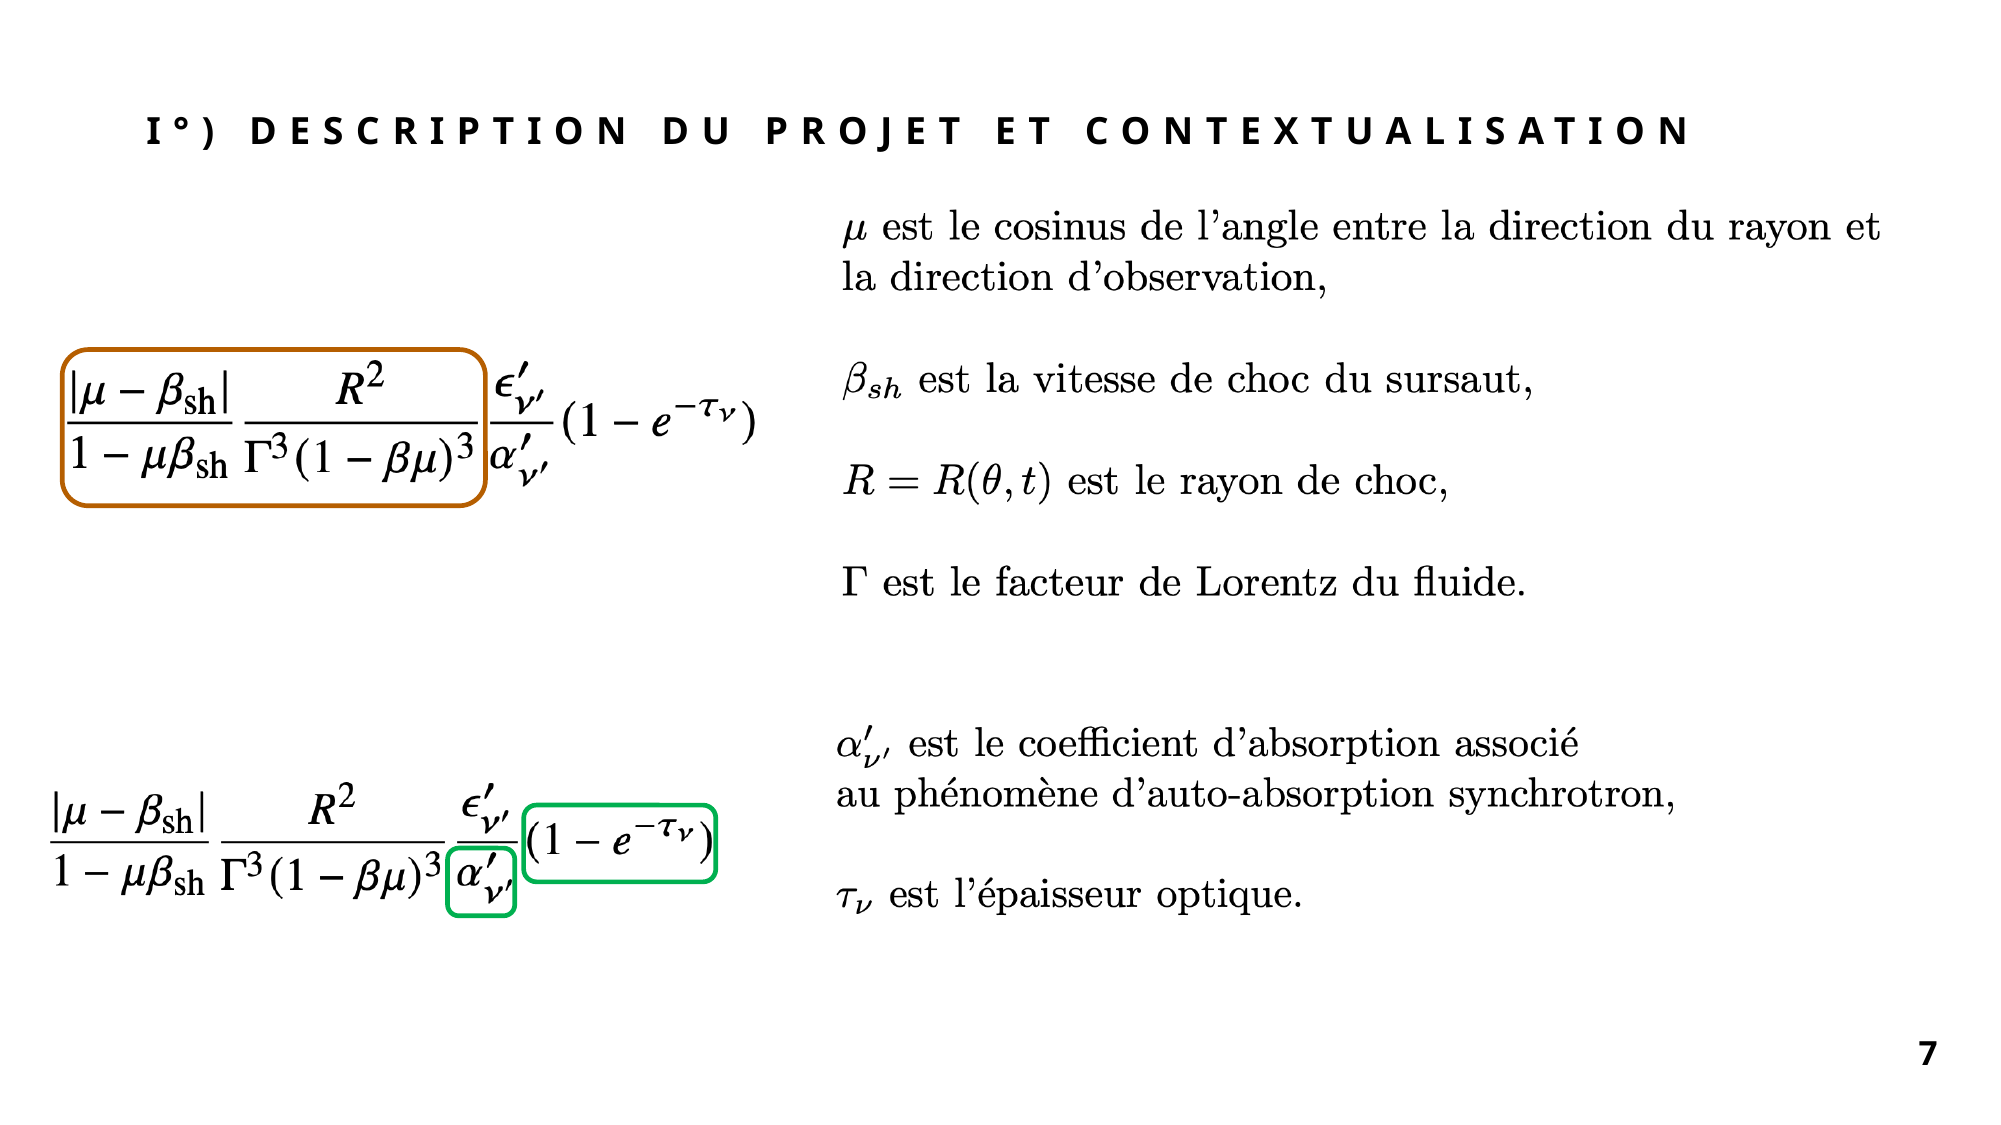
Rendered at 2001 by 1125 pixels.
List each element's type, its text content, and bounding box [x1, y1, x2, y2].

picture [471, 351, 759, 507]
picture [61, 491, 77, 507]
picture [61, 351, 72, 364]
picture [810, 705, 1707, 981]
picture [44, 773, 716, 923]
text_box I°) Description du projet et contextualisation [131, 19, 1816, 160]
picture [526, 808, 713, 879]
picture [810, 197, 1942, 638]
text_box <numéro> [1876, 1019, 1980, 1090]
picture [65, 352, 483, 503]
